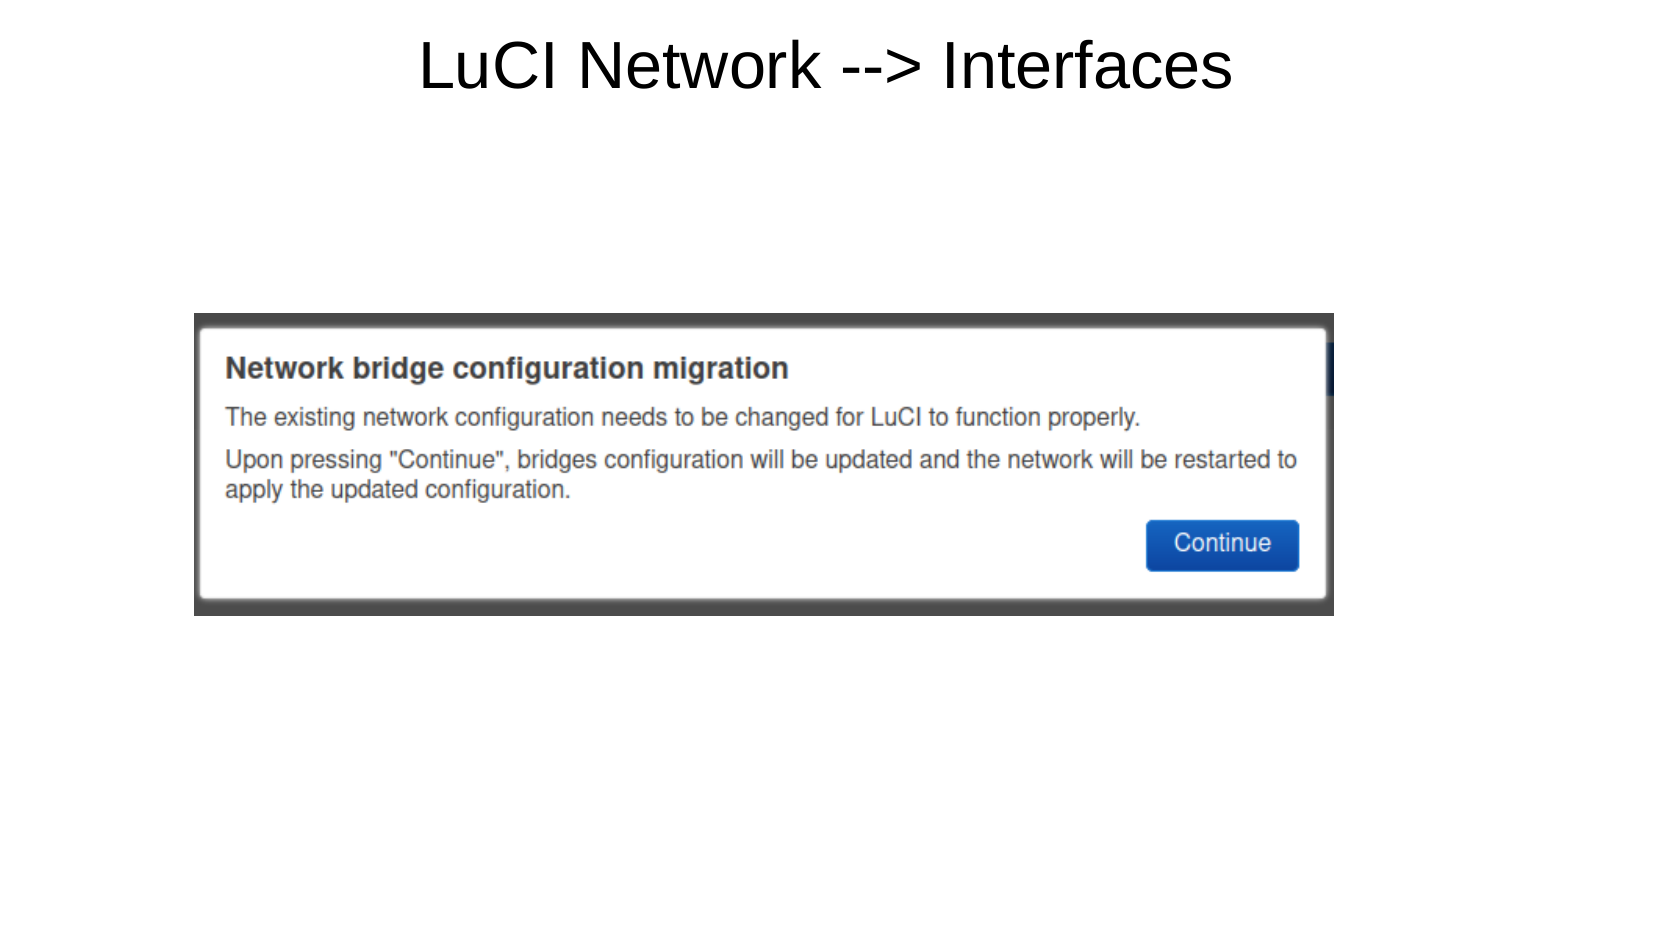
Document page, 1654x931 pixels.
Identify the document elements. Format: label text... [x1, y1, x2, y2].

picture [194, 313, 1334, 616]
title LuCI Network --> Interfaces [82, 28, 1571, 104]
